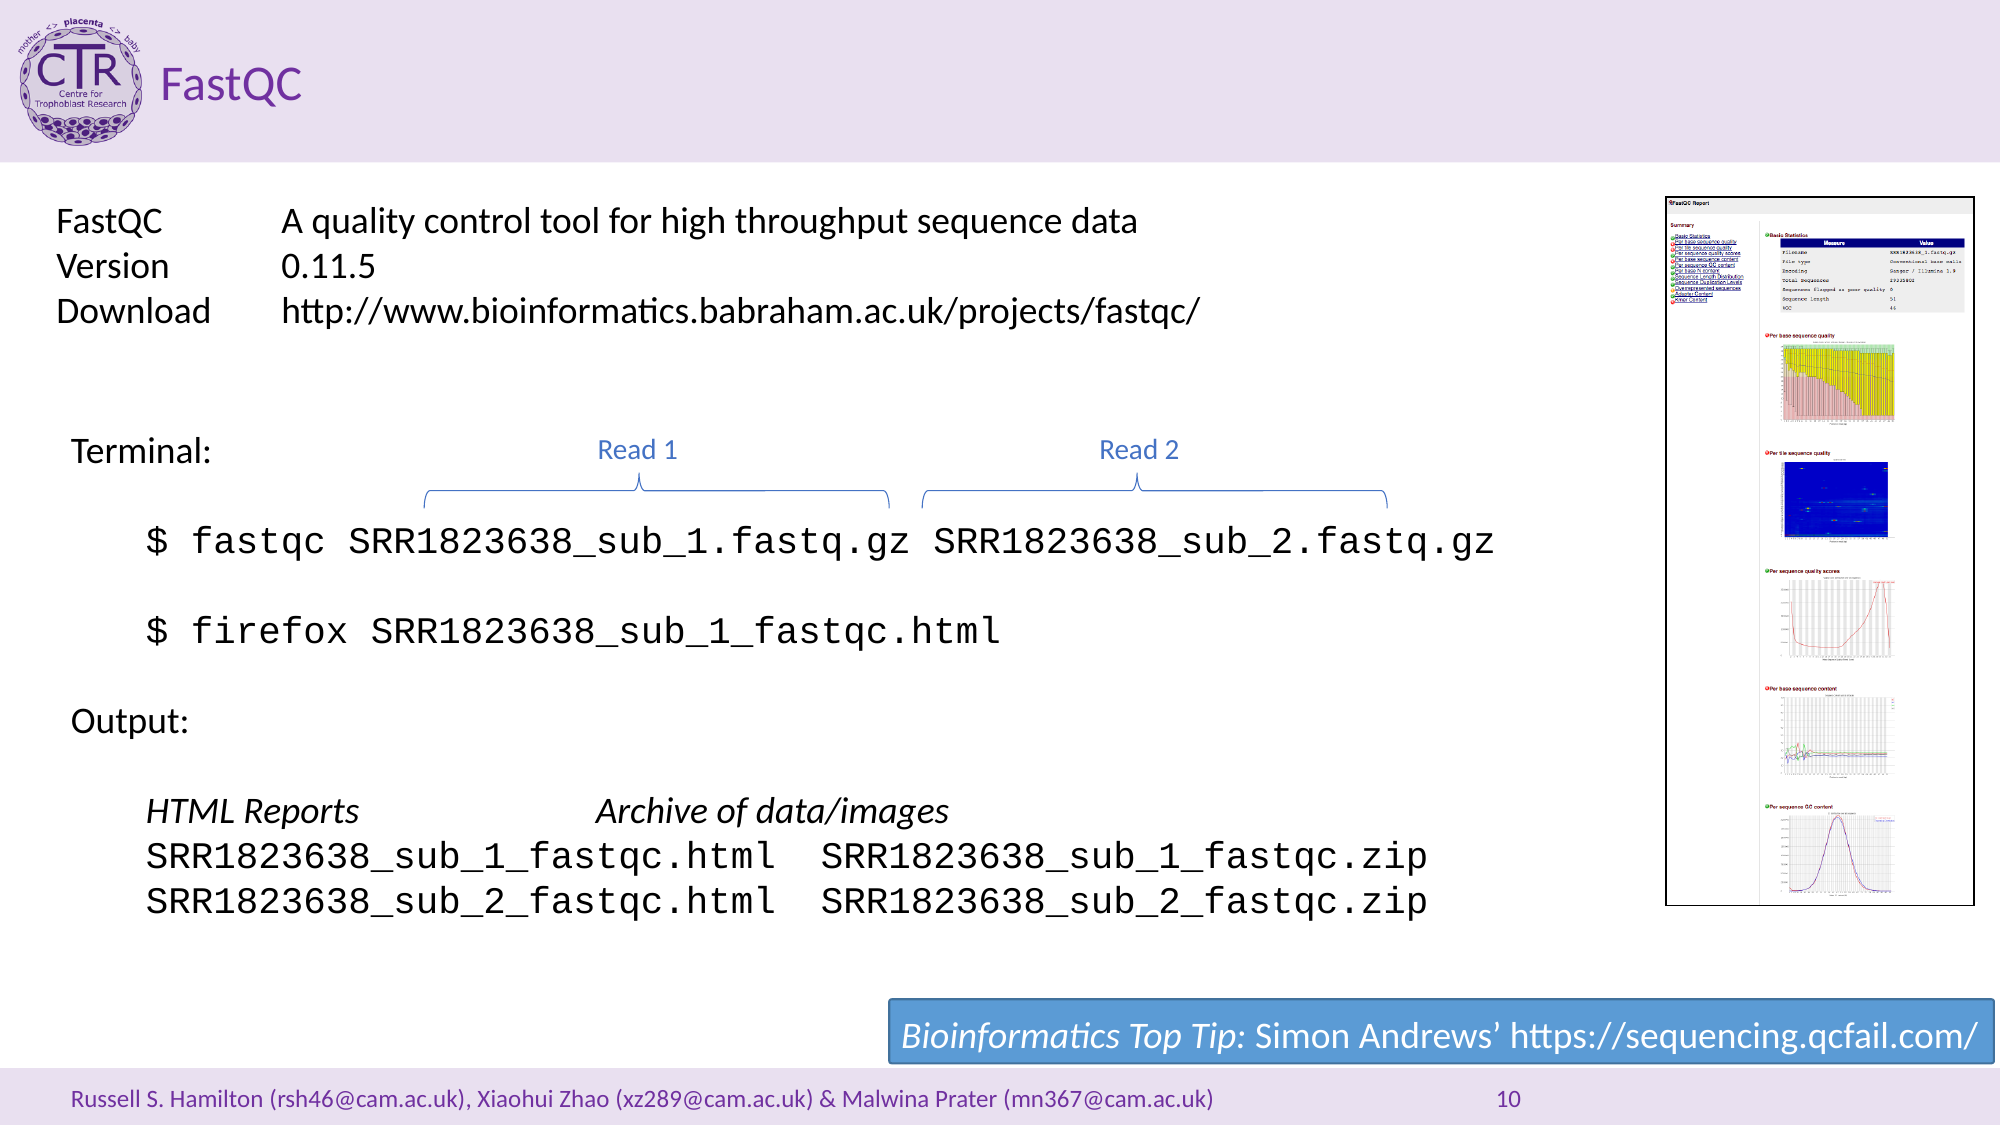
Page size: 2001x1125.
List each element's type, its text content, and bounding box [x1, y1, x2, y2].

text_box FastQC [145, 43, 319, 119]
text_box Read 1 [582, 422, 695, 474]
text_box Bioinformatics Top Tip: Simon Andrews’ https://sequencing.qcfail.com/ [886, 1004, 1994, 1064]
text_box [889, 999, 1994, 1004]
text_box [0, 1068, 2000, 1125]
text_box Read 2 [1084, 422, 1197, 474]
text_box Terminal: $ fastqc SRR1823638_sub_1.fastq.gz SRR1823638_sub_2.fastq.gz $ firefox SRR1823638_sub_1_fastqc.html Output: HTML Reports Archive of data/images SRR1823638_sub_1_fastqc.html SRR1823638_sub_1_fastqc.zip SRR1823638_sub_2_fastqc.html SRR1823638_sub_2_fastqc.zip [55, 418, 1667, 934]
picture [1666, 197, 1973, 905]
text_box FastQC A quality control tool for high throughput sequence data Version 0.11.5 Download http://www.bioinformatics.babraham.ac.uk/projects/fastqc/ [41, 189, 1305, 341]
text_box [0, 0, 2000, 162]
text_box Russell S. Hamilton (rsh46@cam.ac.uk), Xiaohui Zhao (xz289@cam.ac.uk) & Malwina Prater (mn367@cam.ac.uk) 10 [56, 1075, 1910, 1120]
